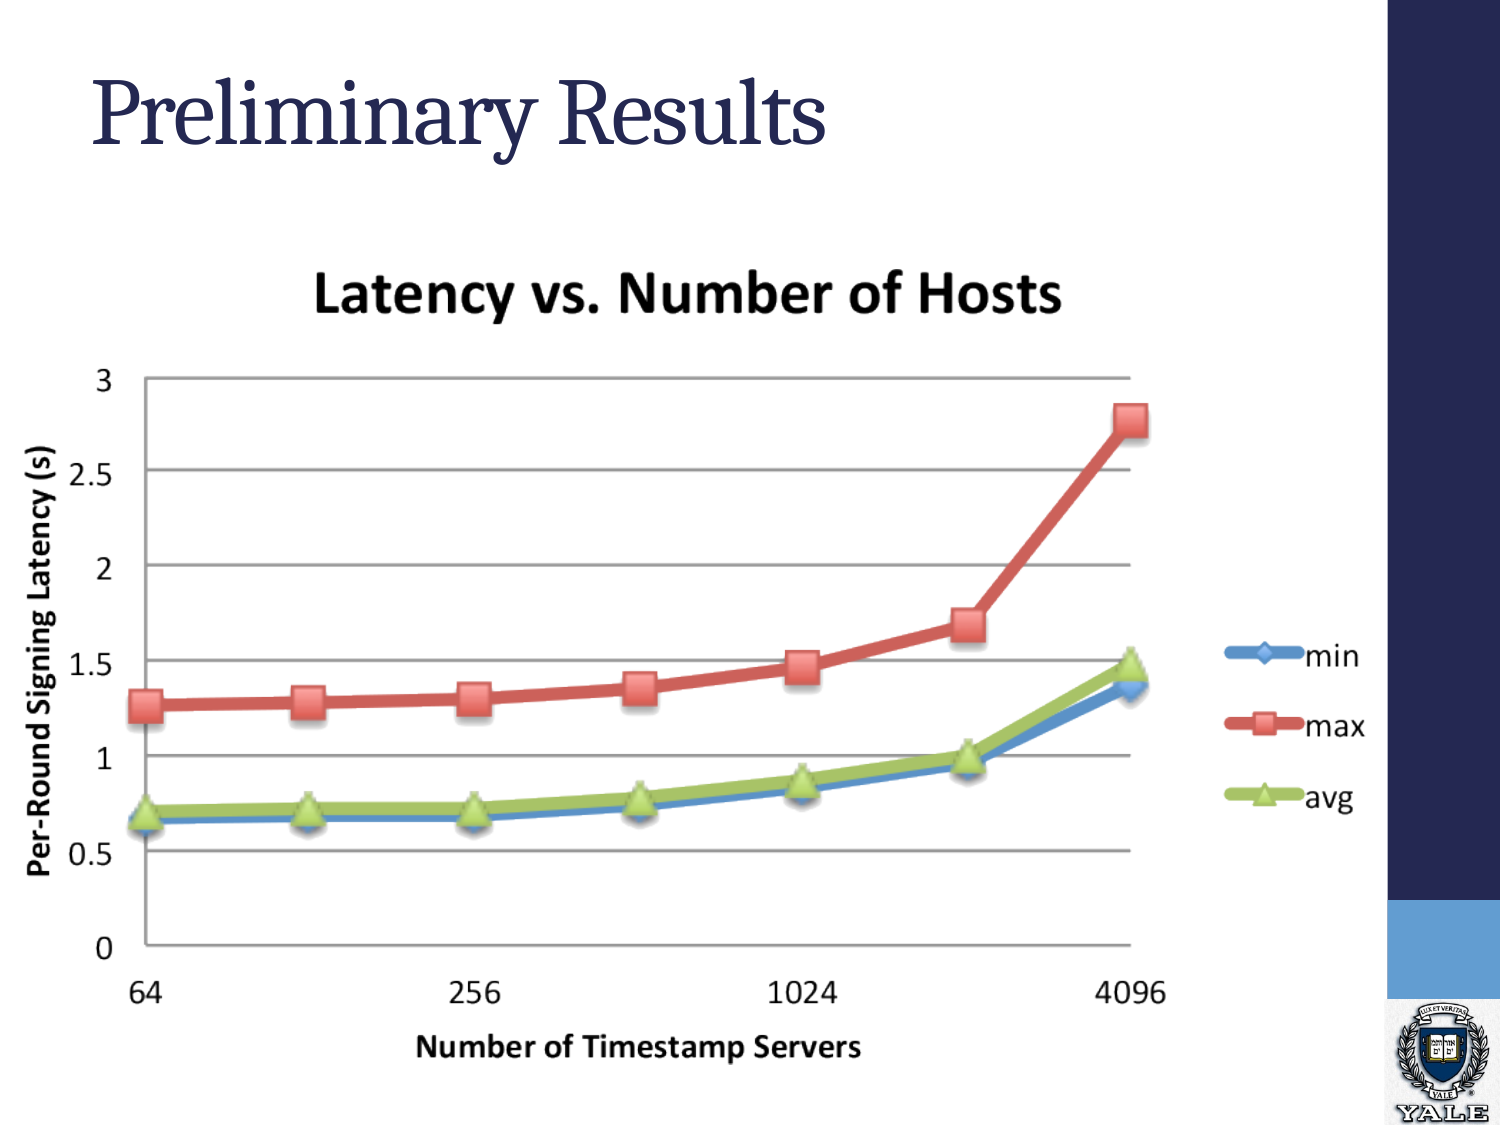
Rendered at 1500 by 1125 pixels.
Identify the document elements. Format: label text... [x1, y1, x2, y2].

picture [24, 269, 1366, 1066]
title Preliminary Results [75, 12, 1325, 200]
picture [1384, 999, 1500, 1125]
